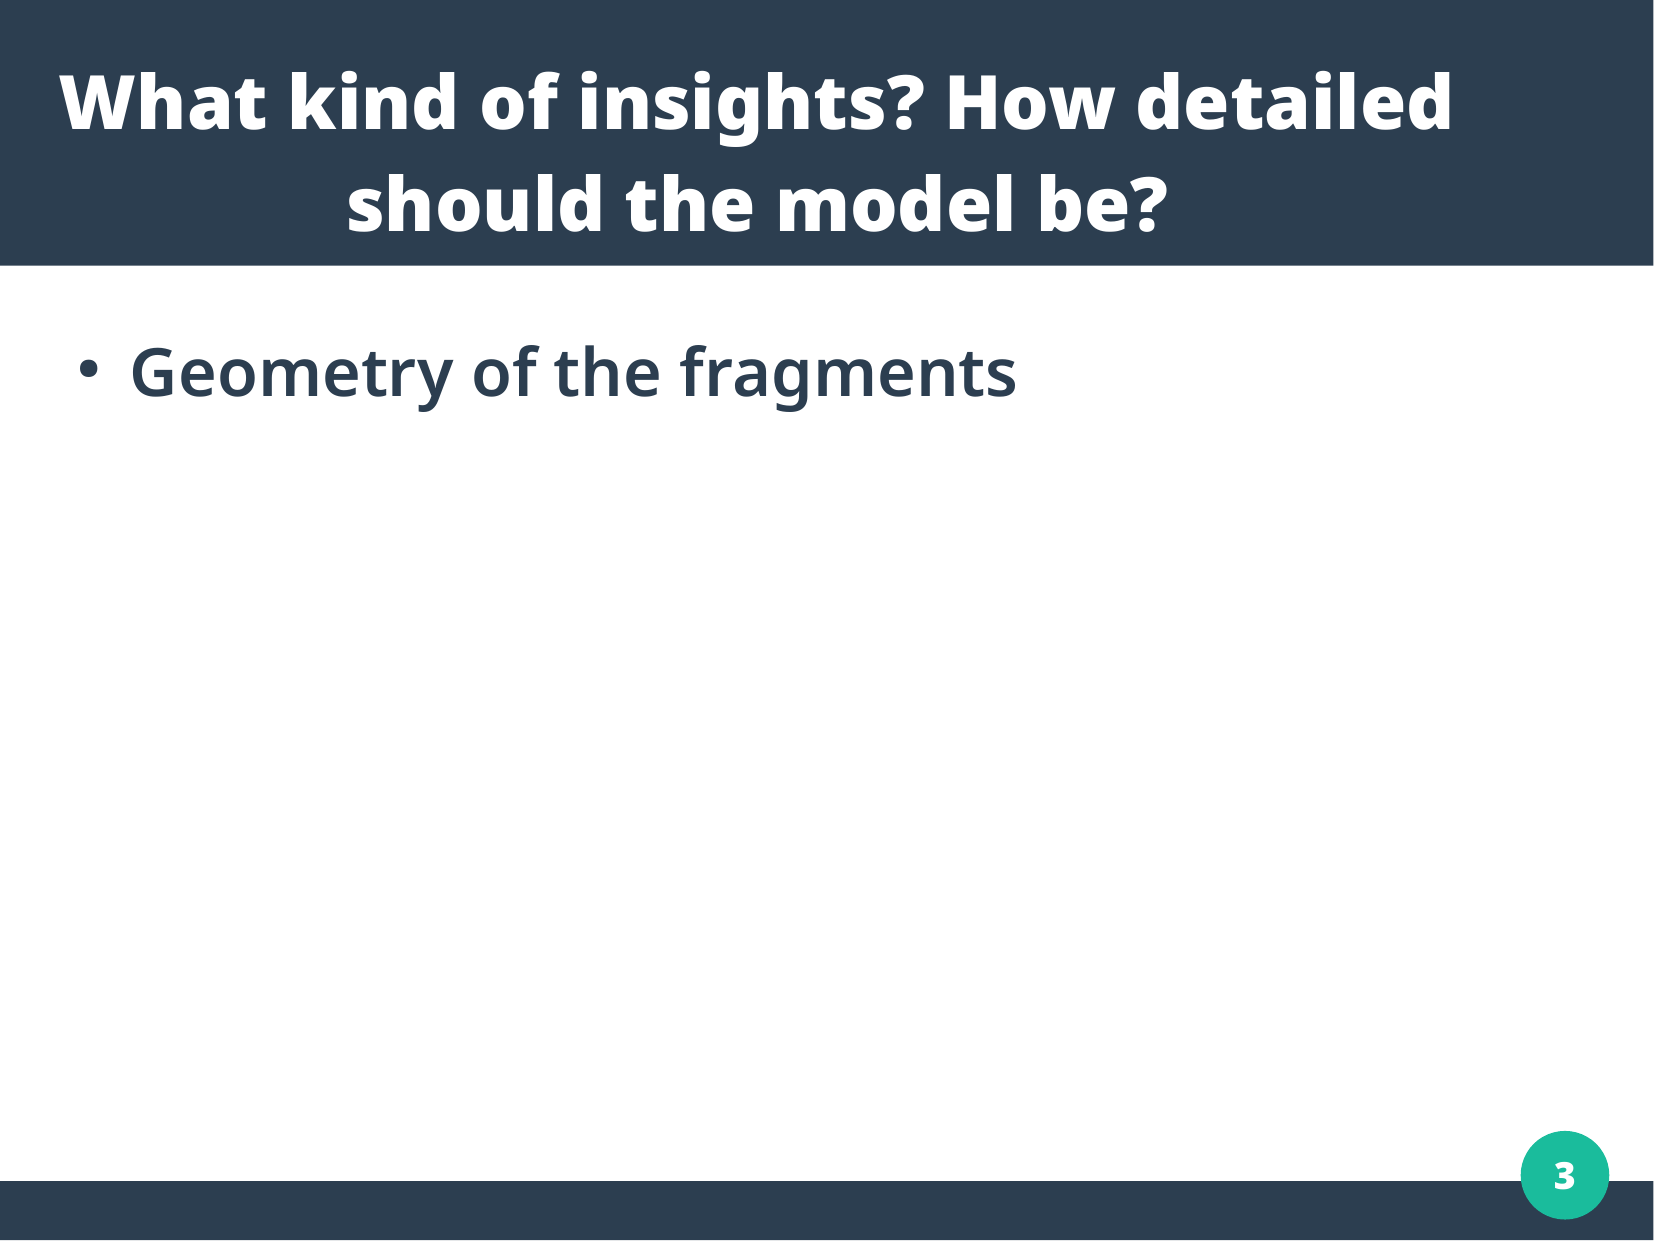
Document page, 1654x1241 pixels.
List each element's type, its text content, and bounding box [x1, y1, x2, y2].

title What kind of insights? How detailed should the model be? [59, 49, 1595, 207]
list Geometry of the fragments [59, 324, 1595, 1152]
